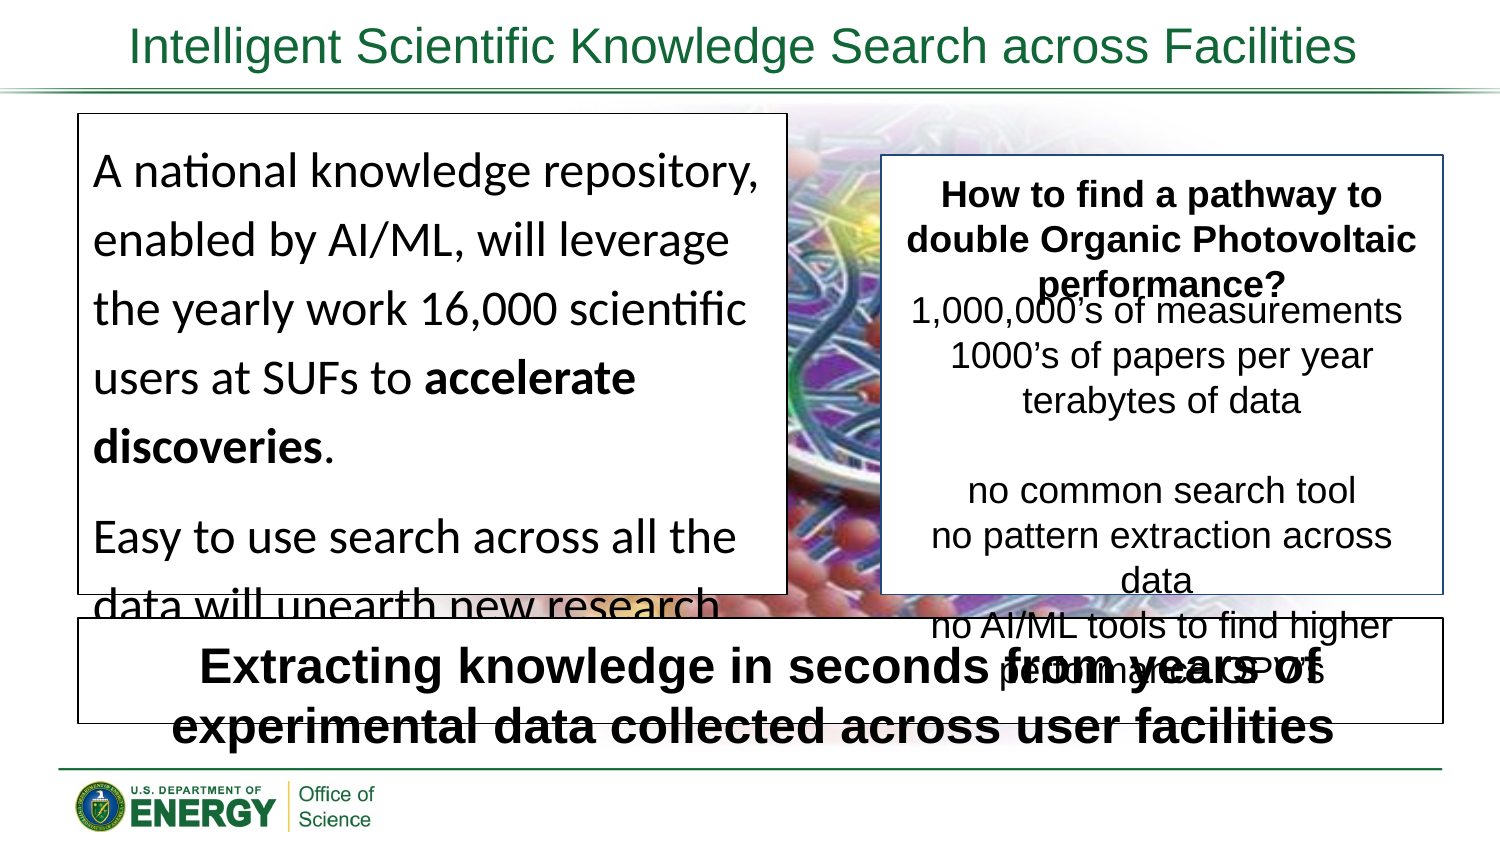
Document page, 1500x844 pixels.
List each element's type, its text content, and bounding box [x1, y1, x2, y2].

picture [125, 611, 136, 618]
picture [419, 595, 697, 618]
picture [0, 114, 1500, 844]
picture [849, 731, 858, 739]
picture [334, 601, 347, 607]
picture [638, 611, 649, 618]
text_box A national knowledge repository, enabled by AI/ML, will leverage the yearly work 16,000 scientific users at SUFs to accelerate discoveries. Easy to use search across all the data will unearth new research targets and ideas. [77, 114, 788, 595]
picture [446, 731, 455, 739]
picture [260, 595, 399, 618]
text_box [880, 155, 1444, 271]
picture [249, 595, 256, 618]
text_box How to find a pathway to double Organic Photovoltaic performance? [890, 155, 1434, 204]
picture [480, 601, 493, 607]
picture [309, 601, 320, 618]
picture [164, 611, 175, 618]
text_box 1,000,000’s of measurements 1000’s of papers per year terabytes of data no common search tool no pattern extraction across data no AI/ML tools to find higher performance OPV’s [880, 271, 1444, 595]
picture [151, 595, 245, 618]
picture [236, 724, 247, 739]
picture [804, 724, 815, 739]
picture [456, 601, 467, 618]
picture [1025, 724, 1035, 738]
picture [512, 605, 521, 618]
picture [1160, 731, 1169, 739]
picture [569, 601, 582, 607]
picture [115, 595, 147, 618]
picture [924, 724, 936, 739]
picture [702, 601, 713, 618]
title Intelligent Scientific Knowledge Search across Facilities [0, 0, 1500, 114]
picture [419, 601, 430, 618]
picture [207, 605, 216, 618]
picture [403, 595, 414, 618]
picture [359, 611, 370, 618]
picture [502, 724, 513, 739]
picture [577, 731, 586, 739]
text_box Extracting knowledge in seconds from years of experimental data collected across user facilities [77, 618, 1444, 724]
picture [613, 601, 626, 607]
picture [98, 601, 110, 618]
picture [646, 724, 658, 739]
picture [532, 731, 541, 739]
